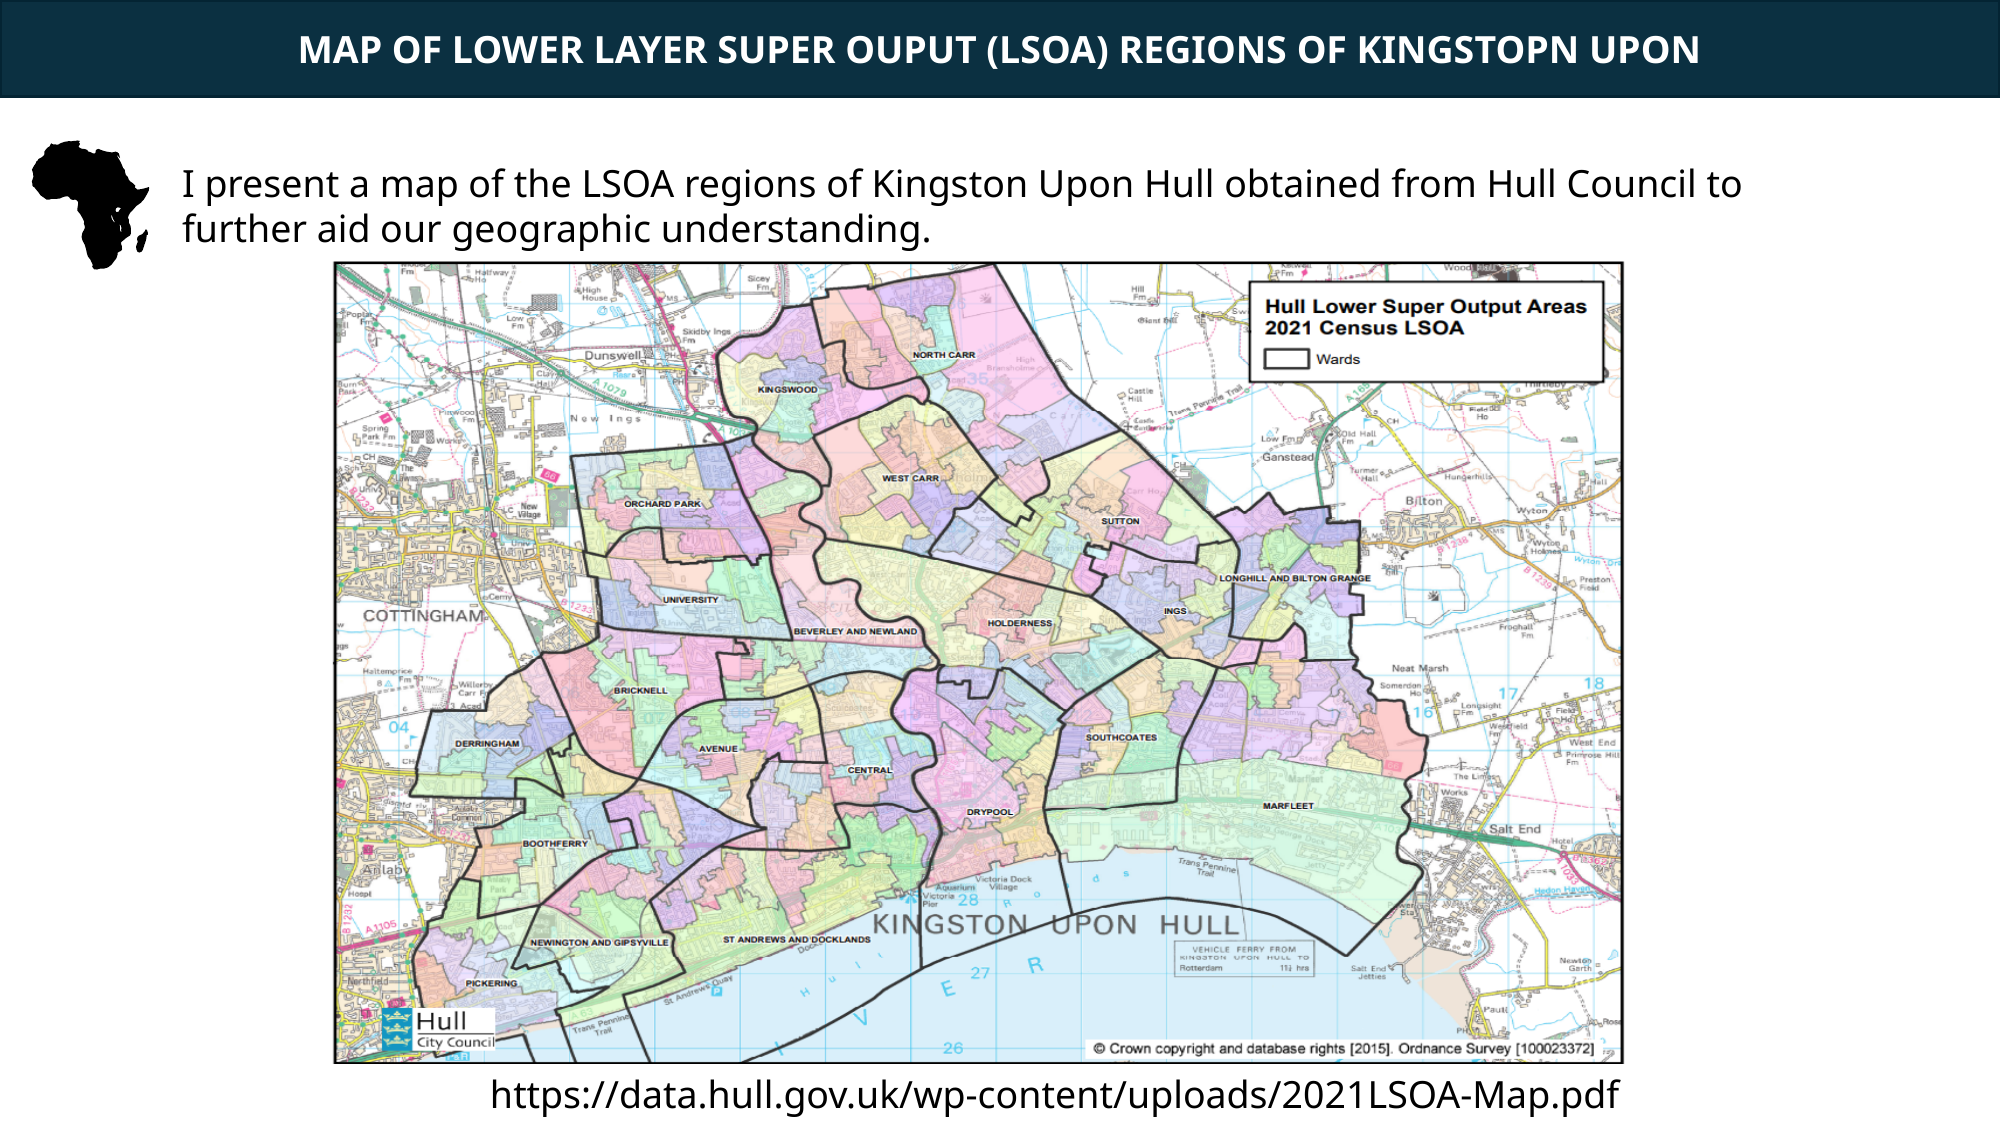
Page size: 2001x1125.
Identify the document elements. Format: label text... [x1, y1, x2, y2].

picture [17, 130, 168, 281]
text_box I present a map of the LSOA regions of Kingston Upon Hull obtained from Hull Council to further aid our geographic understanding. [167, 152, 1868, 259]
text_box MAP OF LOWER LAYER SUPER OUPUT (LSOA) REGIONS OF KINGSTOPN UPON [0, 0, 2000, 97]
picture [326, 261, 1630, 1064]
text_box https://data.hull.gov.uk/wp-content/uploads/2021LSOA-Map.pdf [474, 1063, 1560, 1124]
